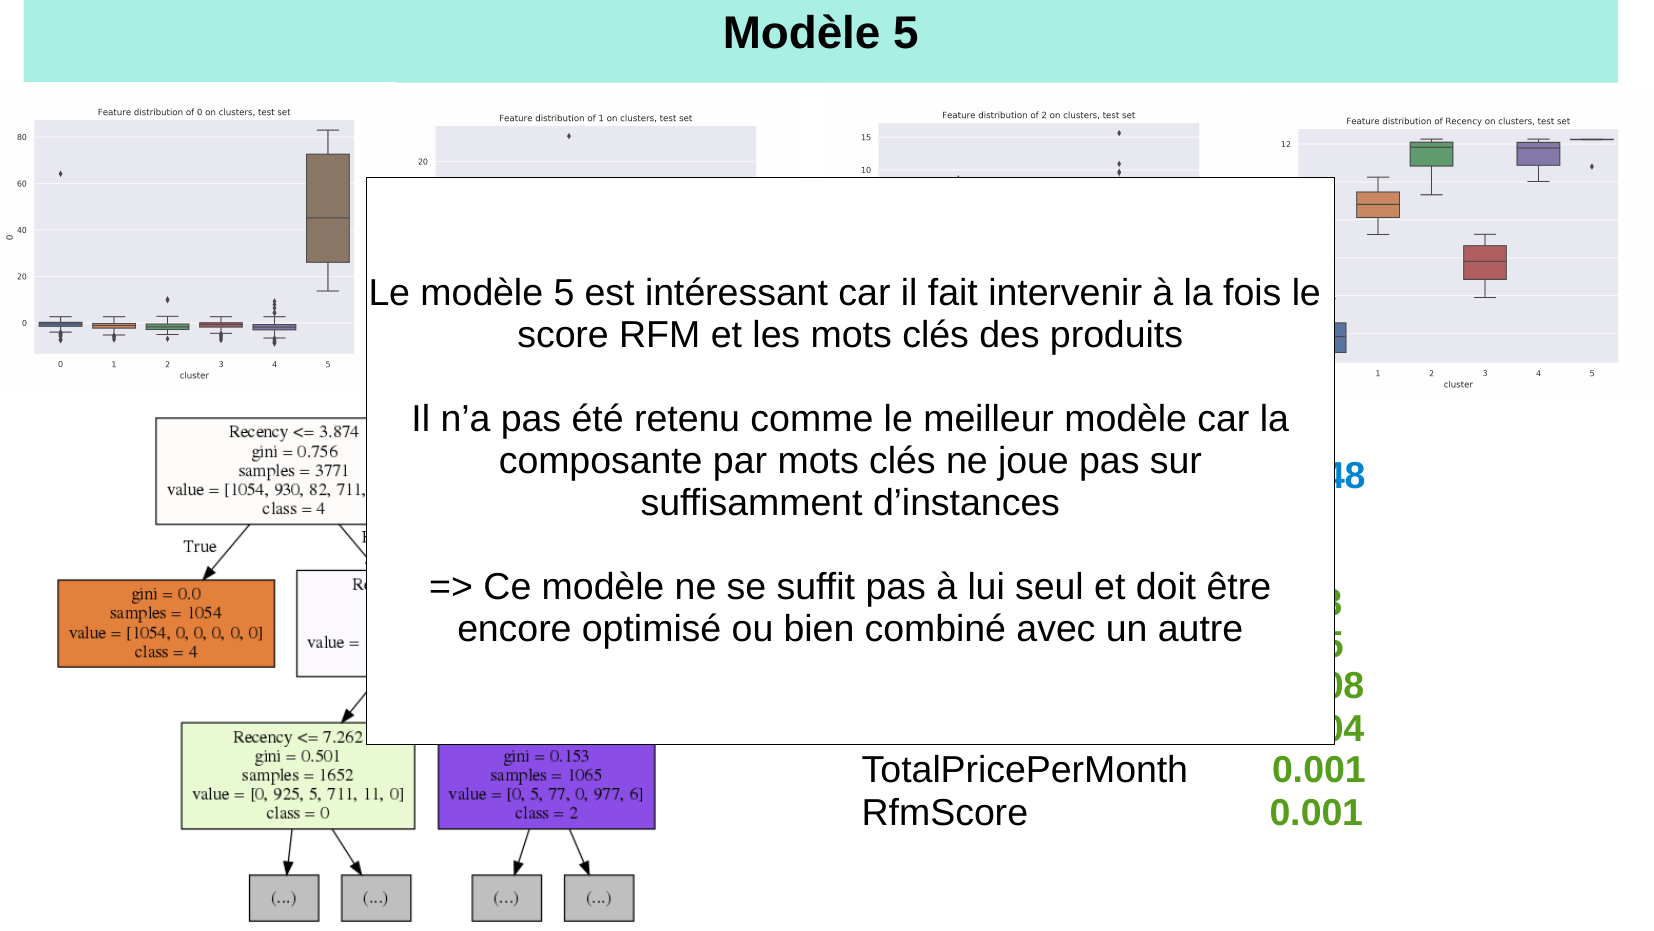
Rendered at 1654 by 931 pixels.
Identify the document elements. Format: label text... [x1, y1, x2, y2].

picture [0, 82, 798, 393]
picture [53, 413, 660, 926]
picture [1246, 91, 1654, 402]
text_box Modèle 5 [23, 0, 1619, 83]
picture [826, 85, 1241, 177]
text_box Silhouette score final 0.48 Feature importances : Recency 0.93 1 0.05 2 0.008 3 0.004 TotalPricePerMonth 0.001 RfmScore 0.001 [846, 447, 1385, 841]
text_box Le modèle 5 est intéressant car il fait intervenir à la fois le score RFM et les mots clés des produits Il n’a pas été retenu comme le meilleur modèle car la composante par mots clés ne joue pas sur suffisamment d’instances => Ce modèle ne se suffit pas à lui seul et doit être encore optimisé ou bien combiné avec un autre [366, 177, 1335, 745]
